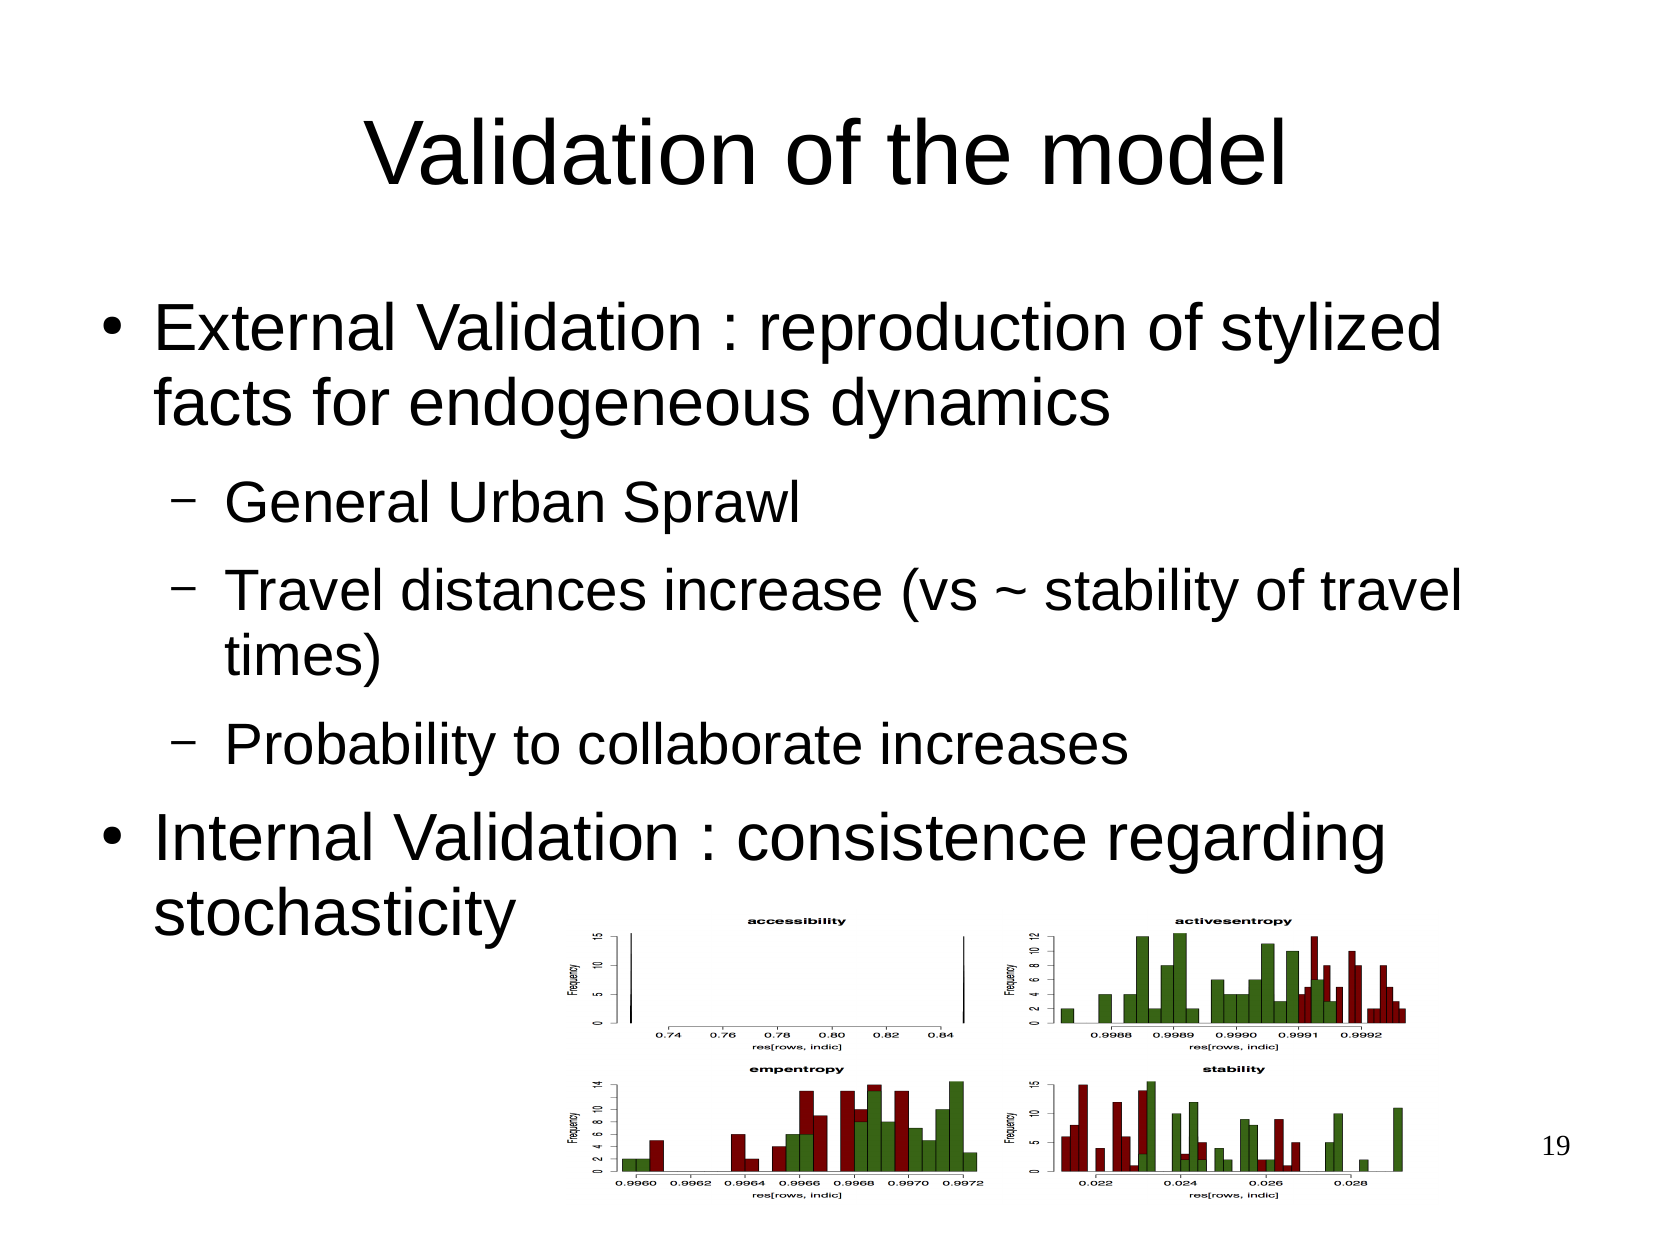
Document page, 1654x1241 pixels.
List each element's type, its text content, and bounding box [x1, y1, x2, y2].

title Validation of the model [82, 49, 1571, 257]
list External Validation : reproduction of stylized facts for endogeneous dynamics General Urban Sprawl Travel distances increase (vs ~ stability of travel times) Probability to collaborate increases Internal Validation : consistence regarding stochasticity [82, 290, 1538, 634]
picture [566, 909, 1439, 1205]
